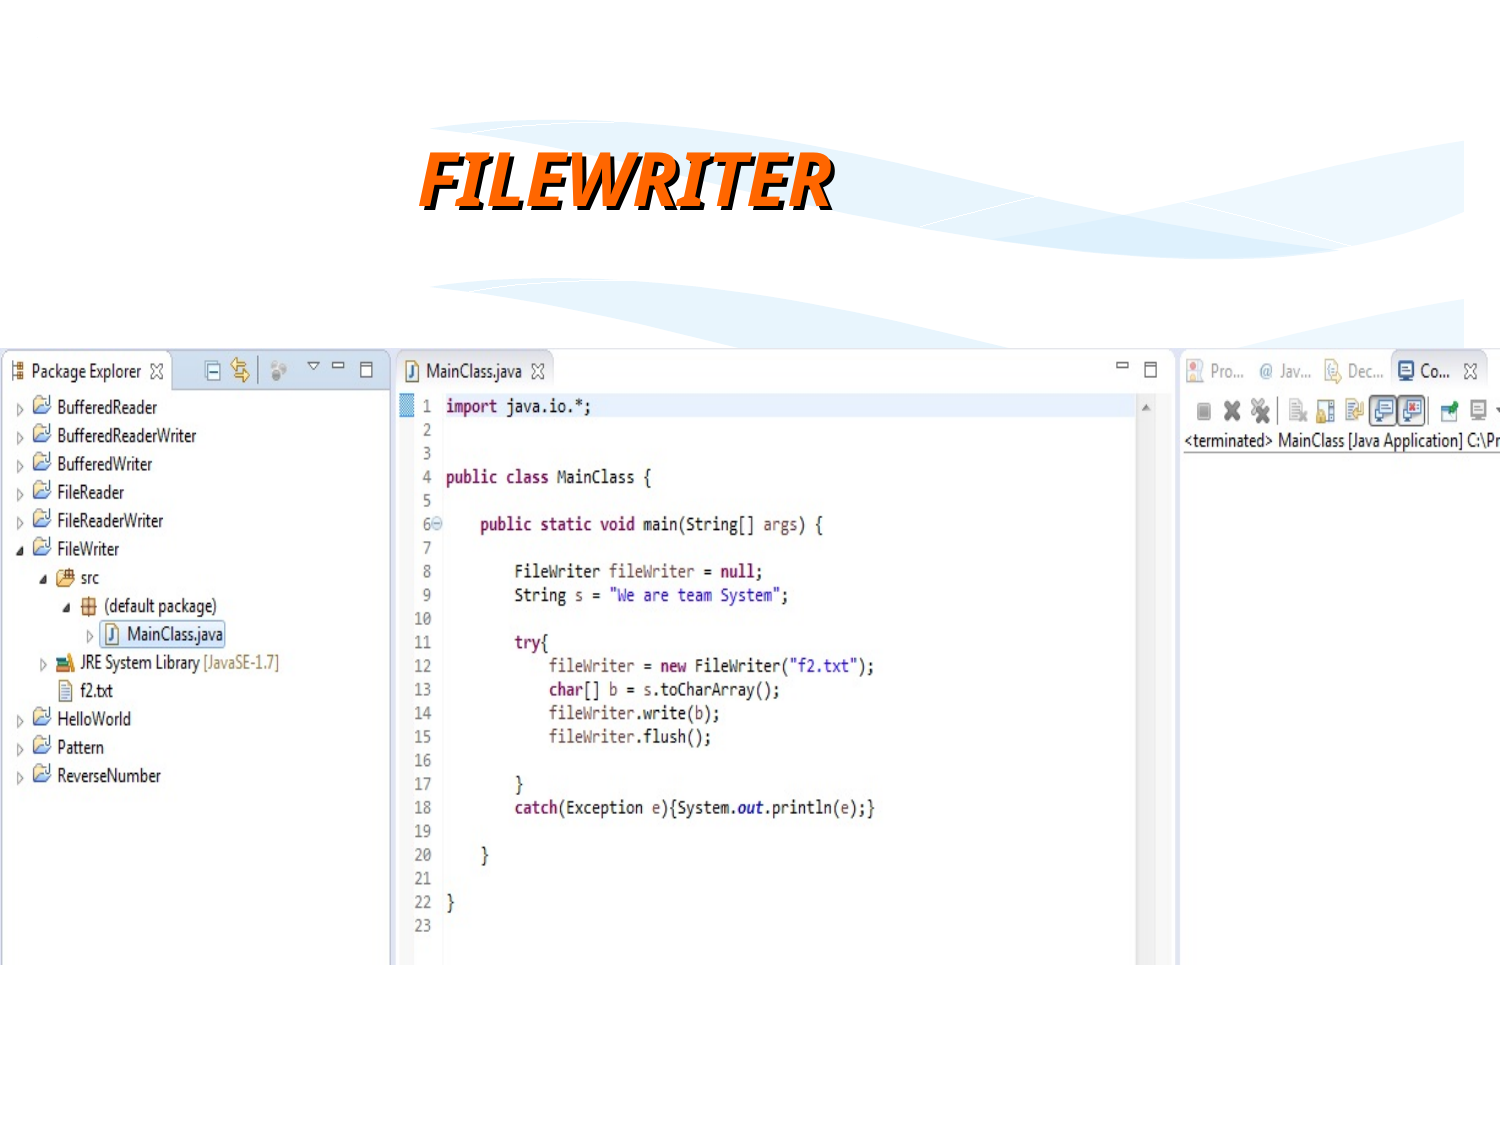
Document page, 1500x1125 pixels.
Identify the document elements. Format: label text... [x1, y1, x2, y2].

picture [0, 348, 1500, 965]
text_box FILEWRITER [120, 42, 1291, 230]
